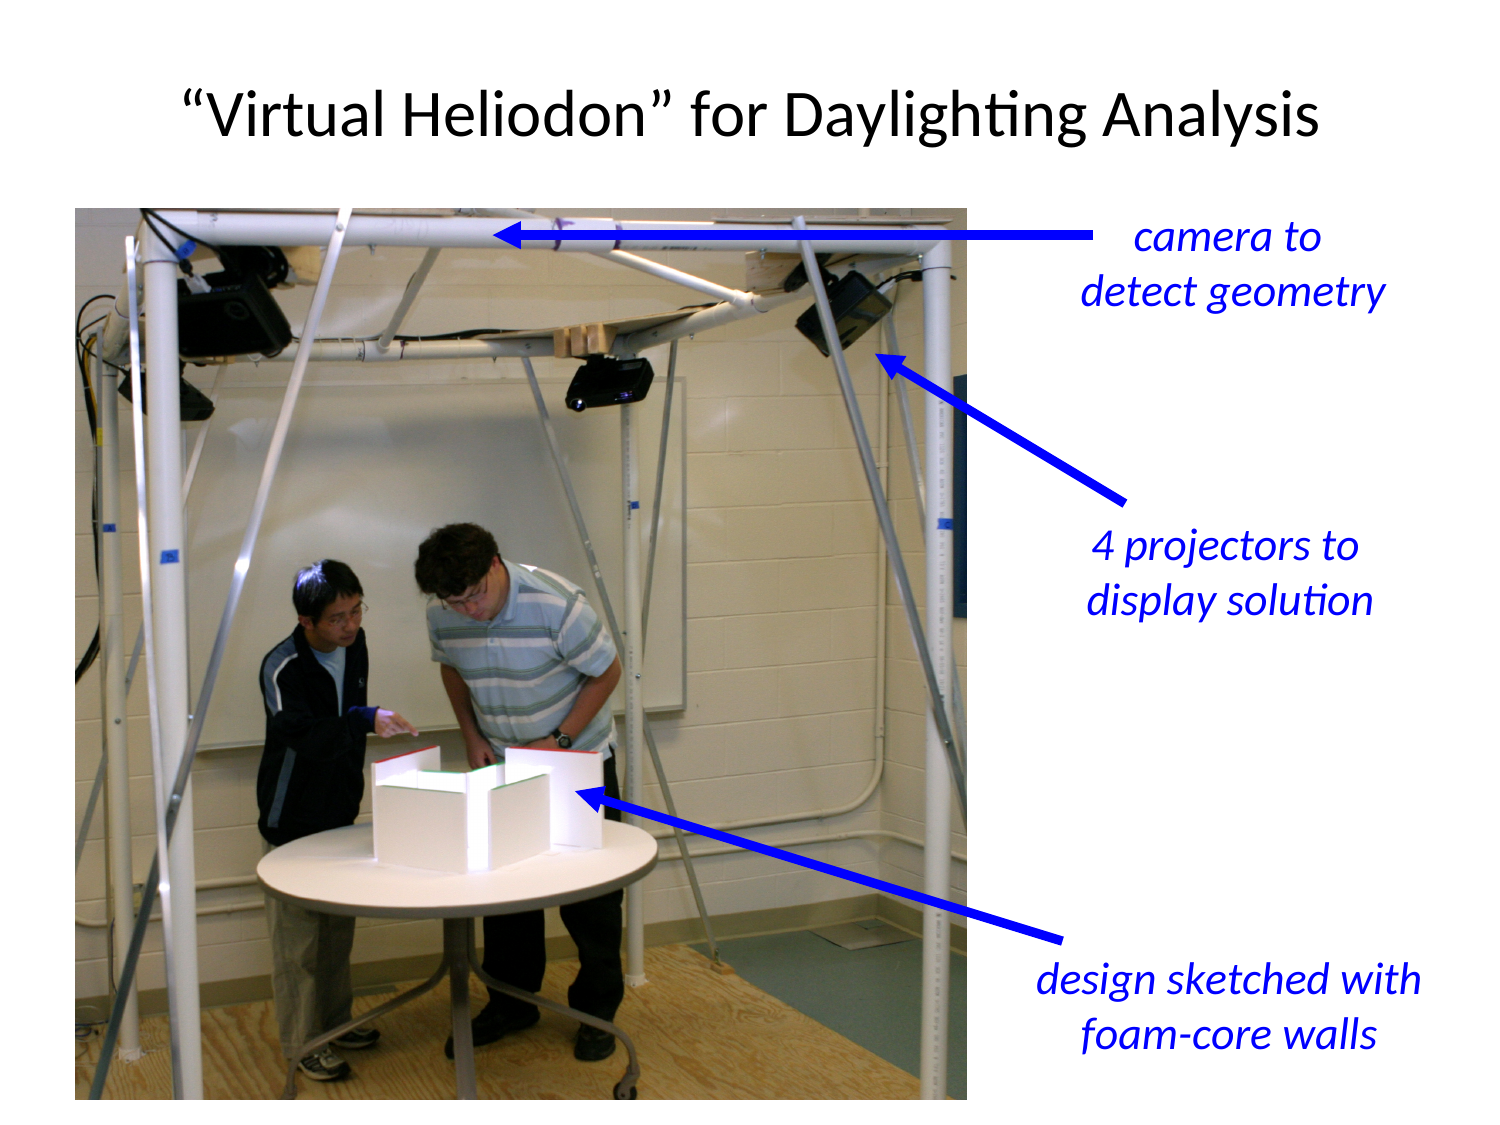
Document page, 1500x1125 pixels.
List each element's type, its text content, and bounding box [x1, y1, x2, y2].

text_box design sketched with foam-core walls [966, 941, 1492, 1067]
picture [75, 208, 967, 1100]
text_box 4 projectors to display solution [966, 506, 1495, 633]
text_box camera to detect geometry [966, 197, 1500, 324]
title “Virtual Heliodon” for Daylighting Analysis [0, 45, 1500, 195]
